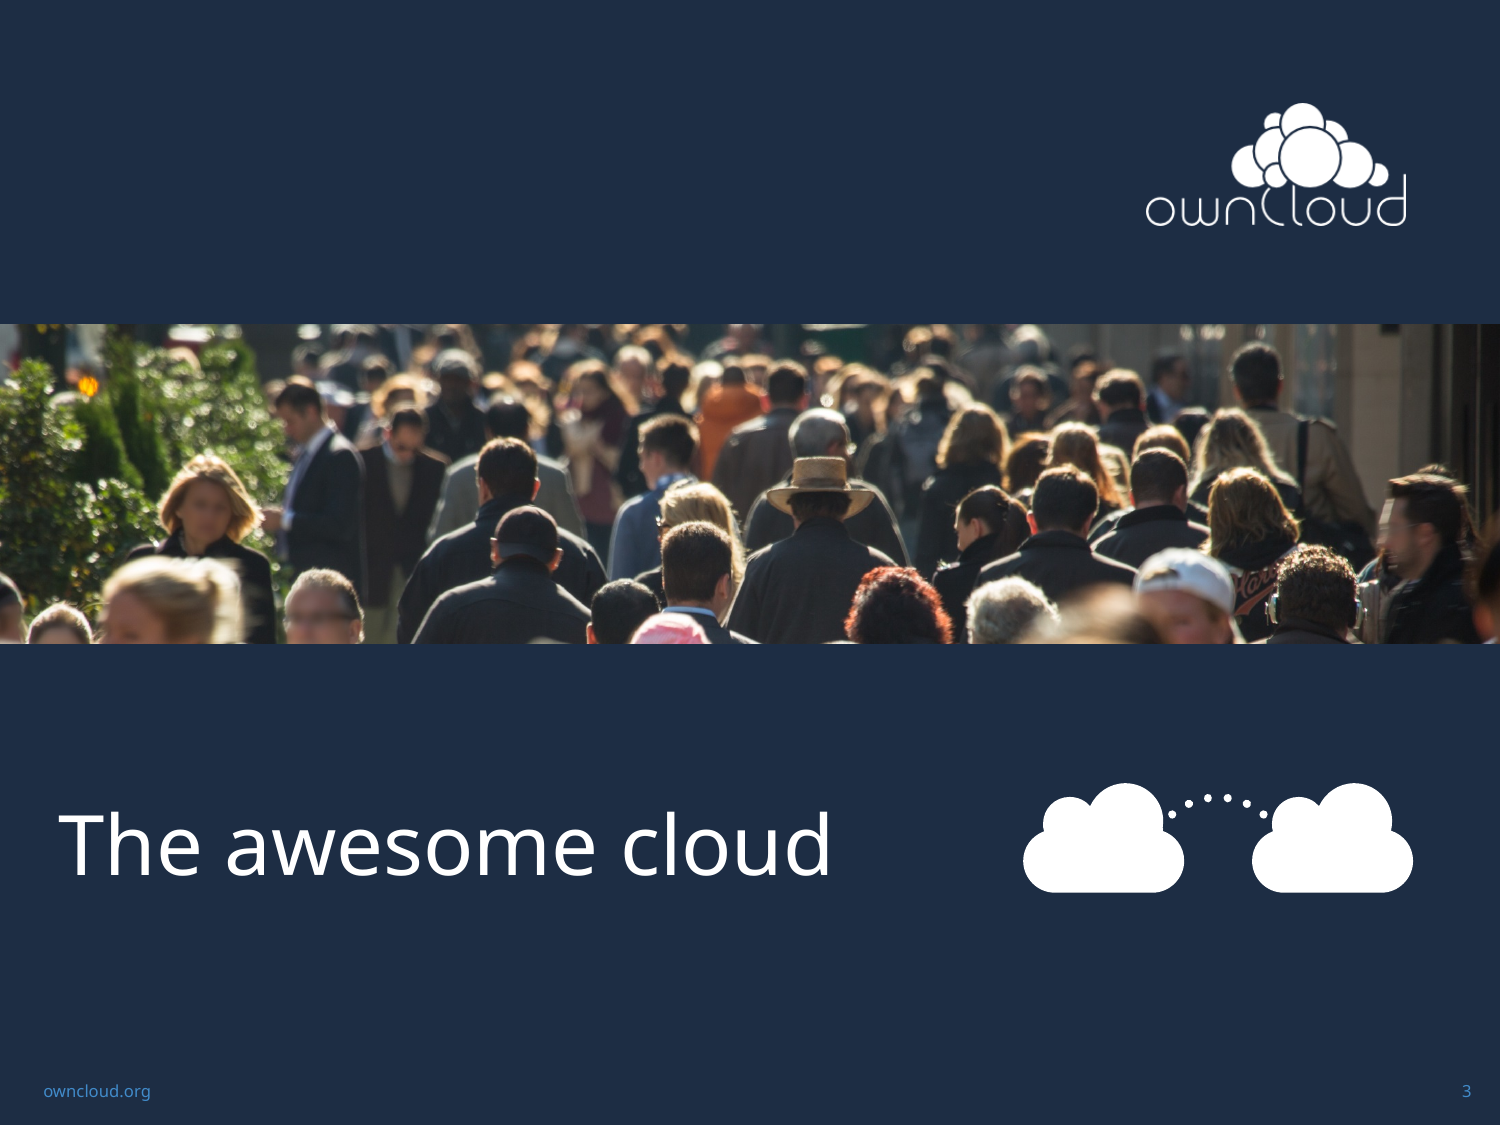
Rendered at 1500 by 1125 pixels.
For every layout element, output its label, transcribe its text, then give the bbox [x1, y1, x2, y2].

text_box [1223, 794, 1232, 803]
title The awesome cloud [58, 754, 1427, 942]
text_box [1252, 783, 1414, 893]
text_box [1185, 800, 1193, 808]
picture [1146, 103, 1406, 226]
text_box [1204, 794, 1212, 803]
picture [0, 324, 1500, 644]
text_box [1023, 783, 1185, 893]
text_box [1168, 810, 1177, 819]
text_box [1242, 799, 1251, 808]
text_box [1259, 810, 1268, 819]
